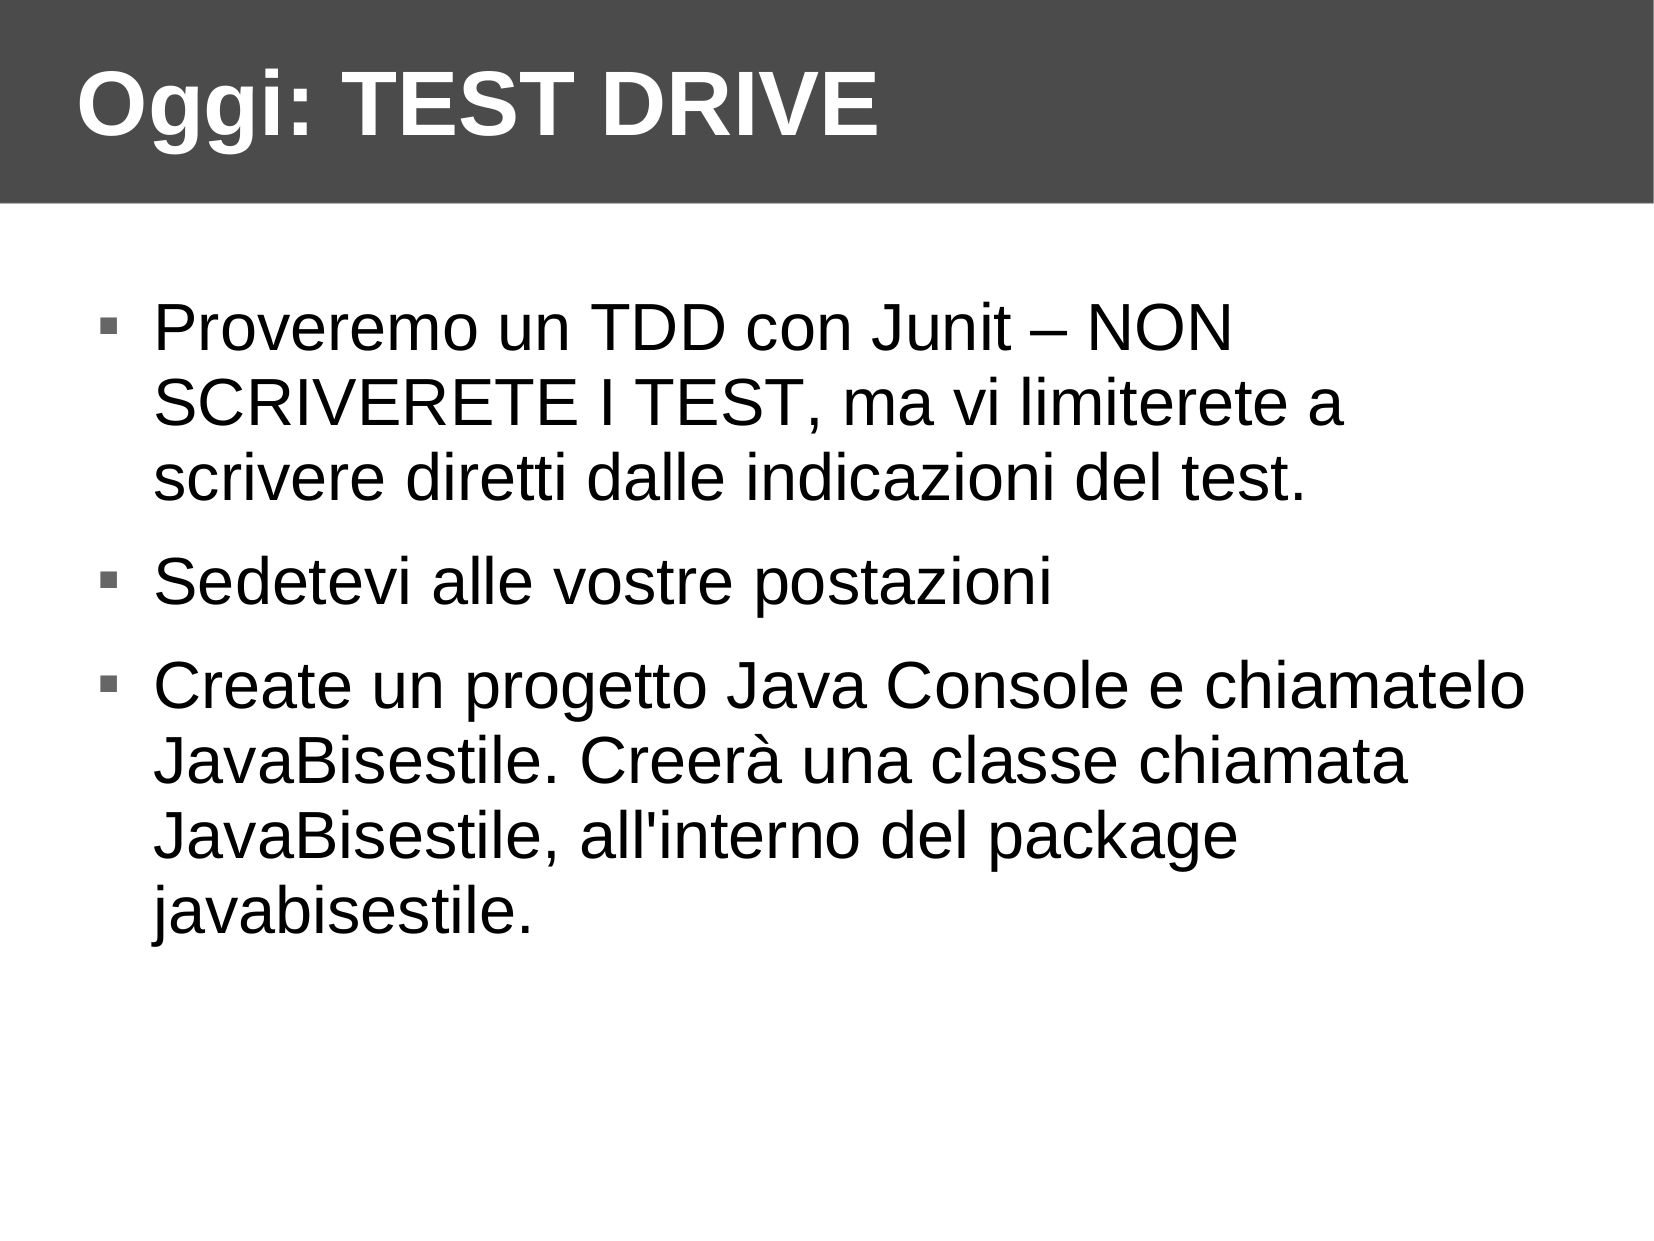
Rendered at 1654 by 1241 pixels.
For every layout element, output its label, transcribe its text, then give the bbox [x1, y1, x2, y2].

picture [0, 0, 1654, 1241]
title Oggi: TEST DRIVE [76, 0, 1565, 208]
list Proveremo un TDD con Junit – NON SCRIVERETE I TEST, ma vi limiterete a scrivere diretti dalle indicazioni del test. Sedetevi alle vostre postazioni Create un progetto Java Console e chiamatelo JavaBisestile. Creerà una classe chiamata JavaBisestile, all'interno del package javabisestile. [82, 290, 1571, 1109]
